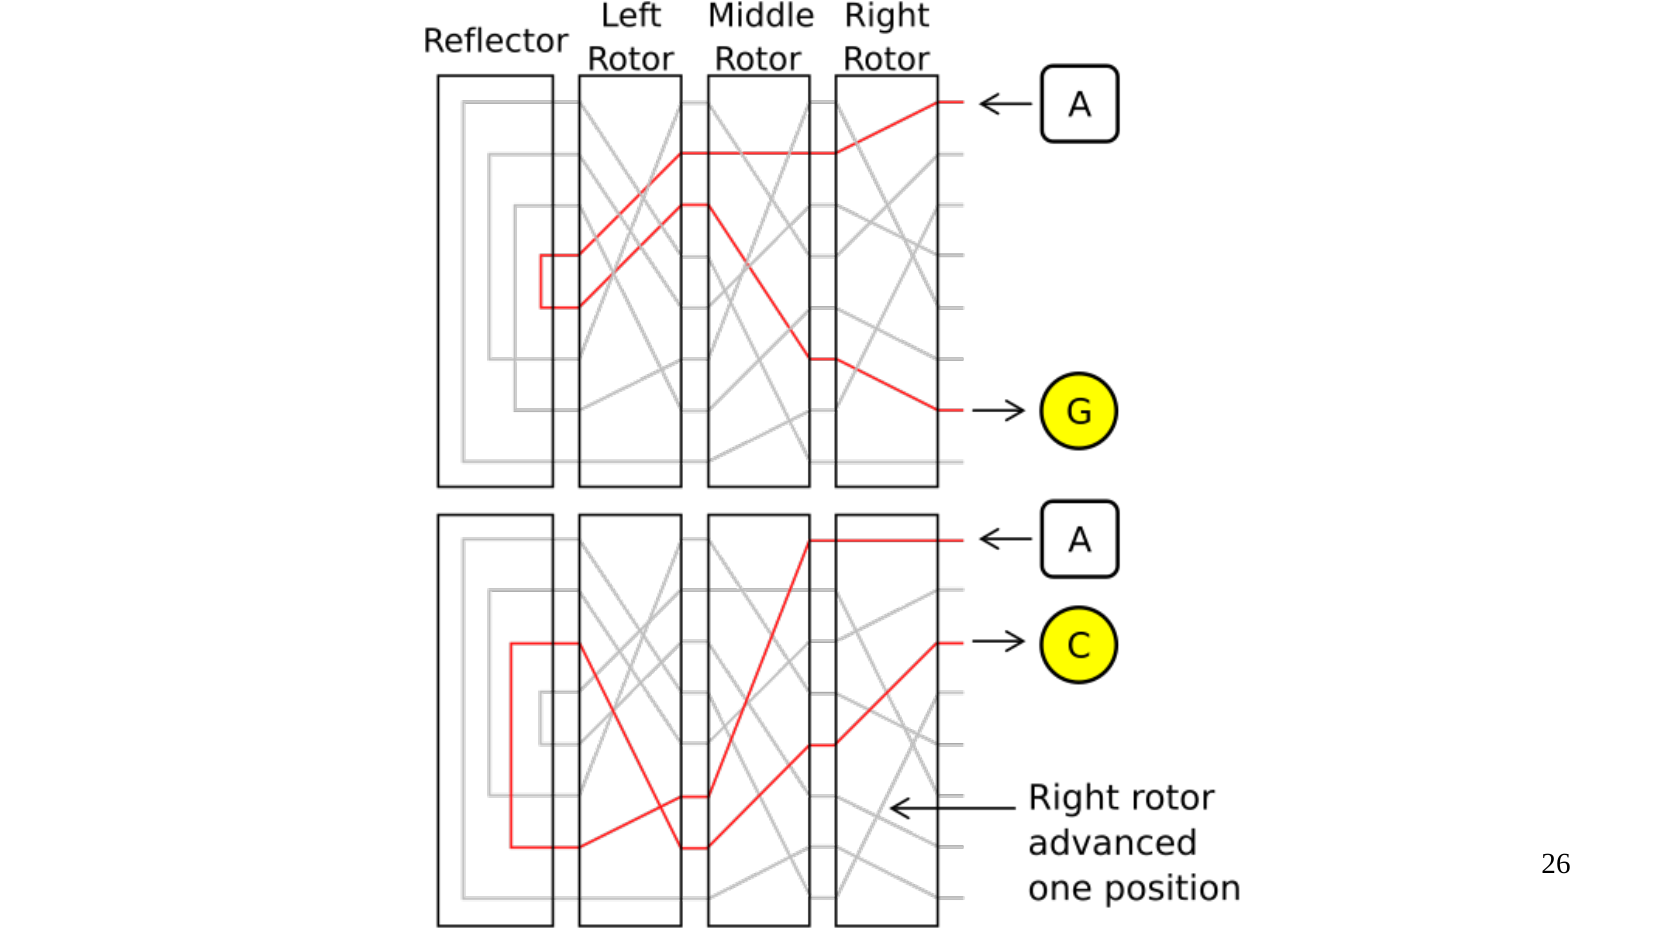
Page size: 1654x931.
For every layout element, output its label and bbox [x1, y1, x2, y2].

picture [424, 0, 1241, 931]
